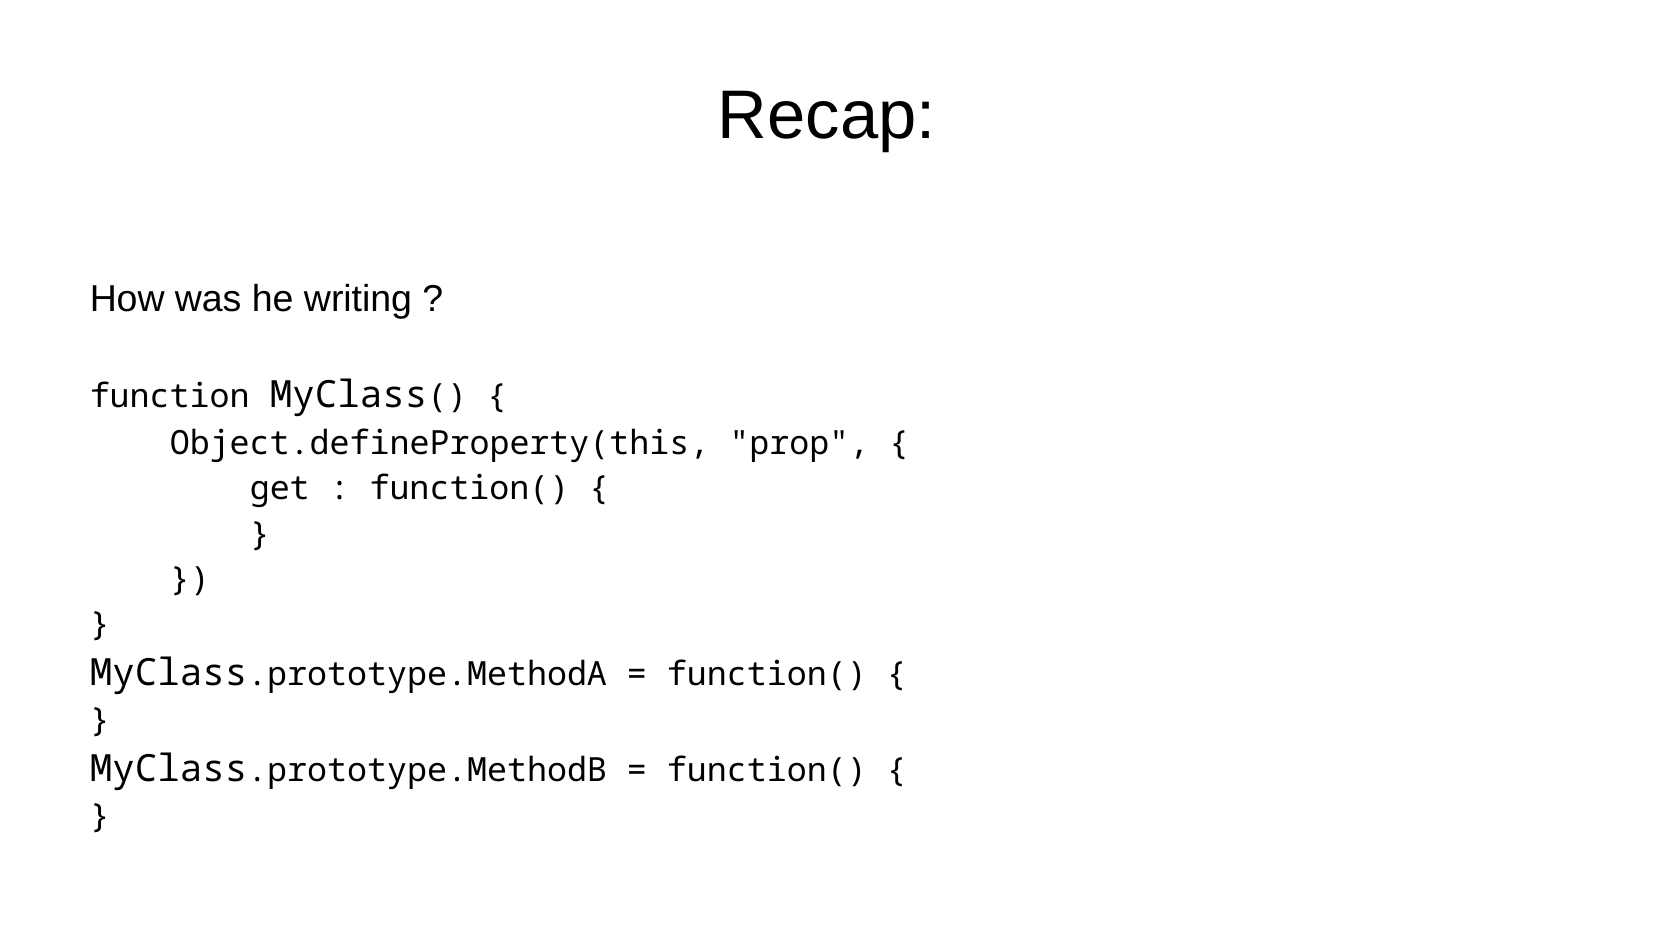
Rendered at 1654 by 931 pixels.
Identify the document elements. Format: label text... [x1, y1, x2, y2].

title Recap: [82, 37, 1571, 193]
text_box function MyClass() { Object.defineProperty(this, "prop", { get : function() { } }) } MyClass.prototype.MethodA = function() { } MyClass.prototype.MethodB = function() { } [75, 360, 925, 775]
text_box How was he writing ? [75, 270, 459, 327]
